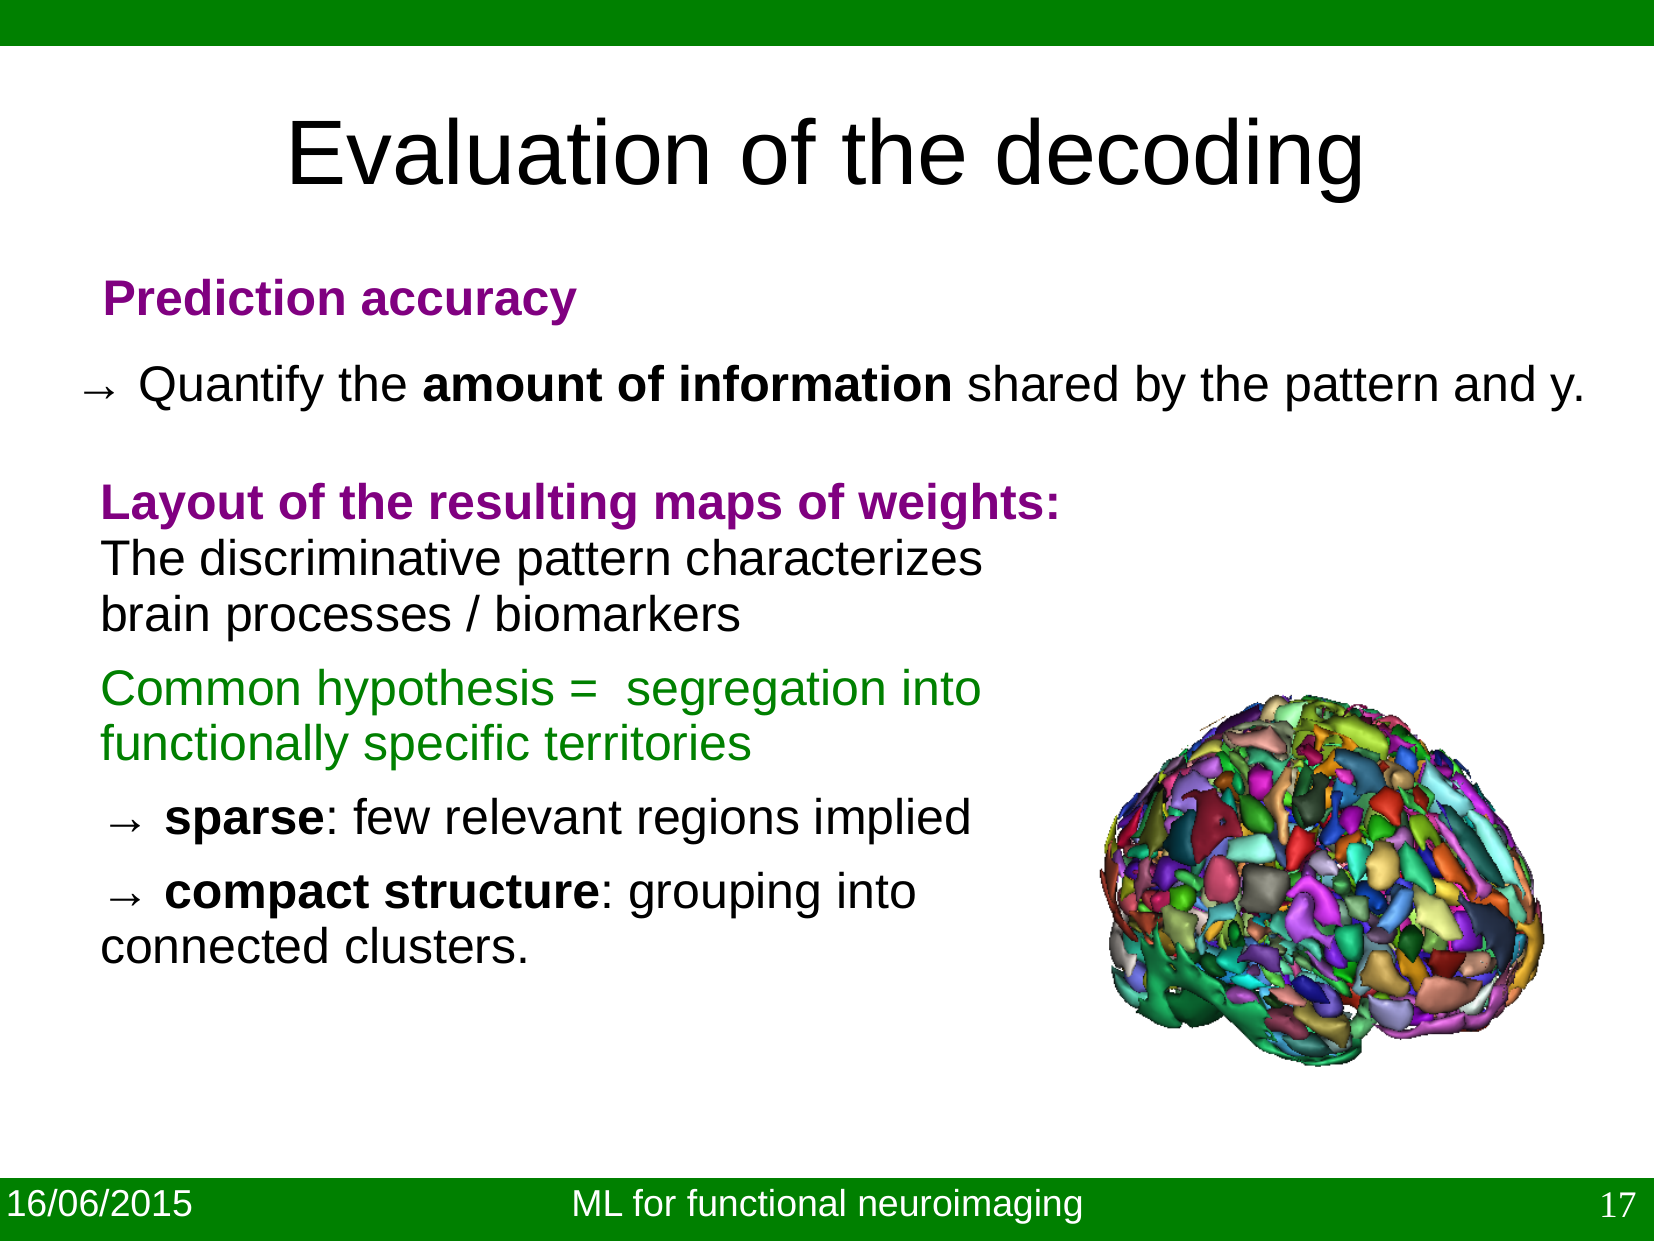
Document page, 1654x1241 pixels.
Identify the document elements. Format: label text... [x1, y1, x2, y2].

picture [1065, 674, 1556, 1089]
text_box Layout of the resulting maps of weights: The discriminative pattern characterizes brain processes / biomarkers Common hypothesis = segregation into functionally specific territories → sparse: few relevant regions implied → compact structure: grouping into connected clusters. [85, 467, 1081, 987]
title Evaluation of the decoding [82, 56, 1571, 250]
text_box → Quantify the amount of information shared by the pattern and y. [60, 348, 1631, 421]
text_box Prediction accuracy [87, 262, 613, 334]
